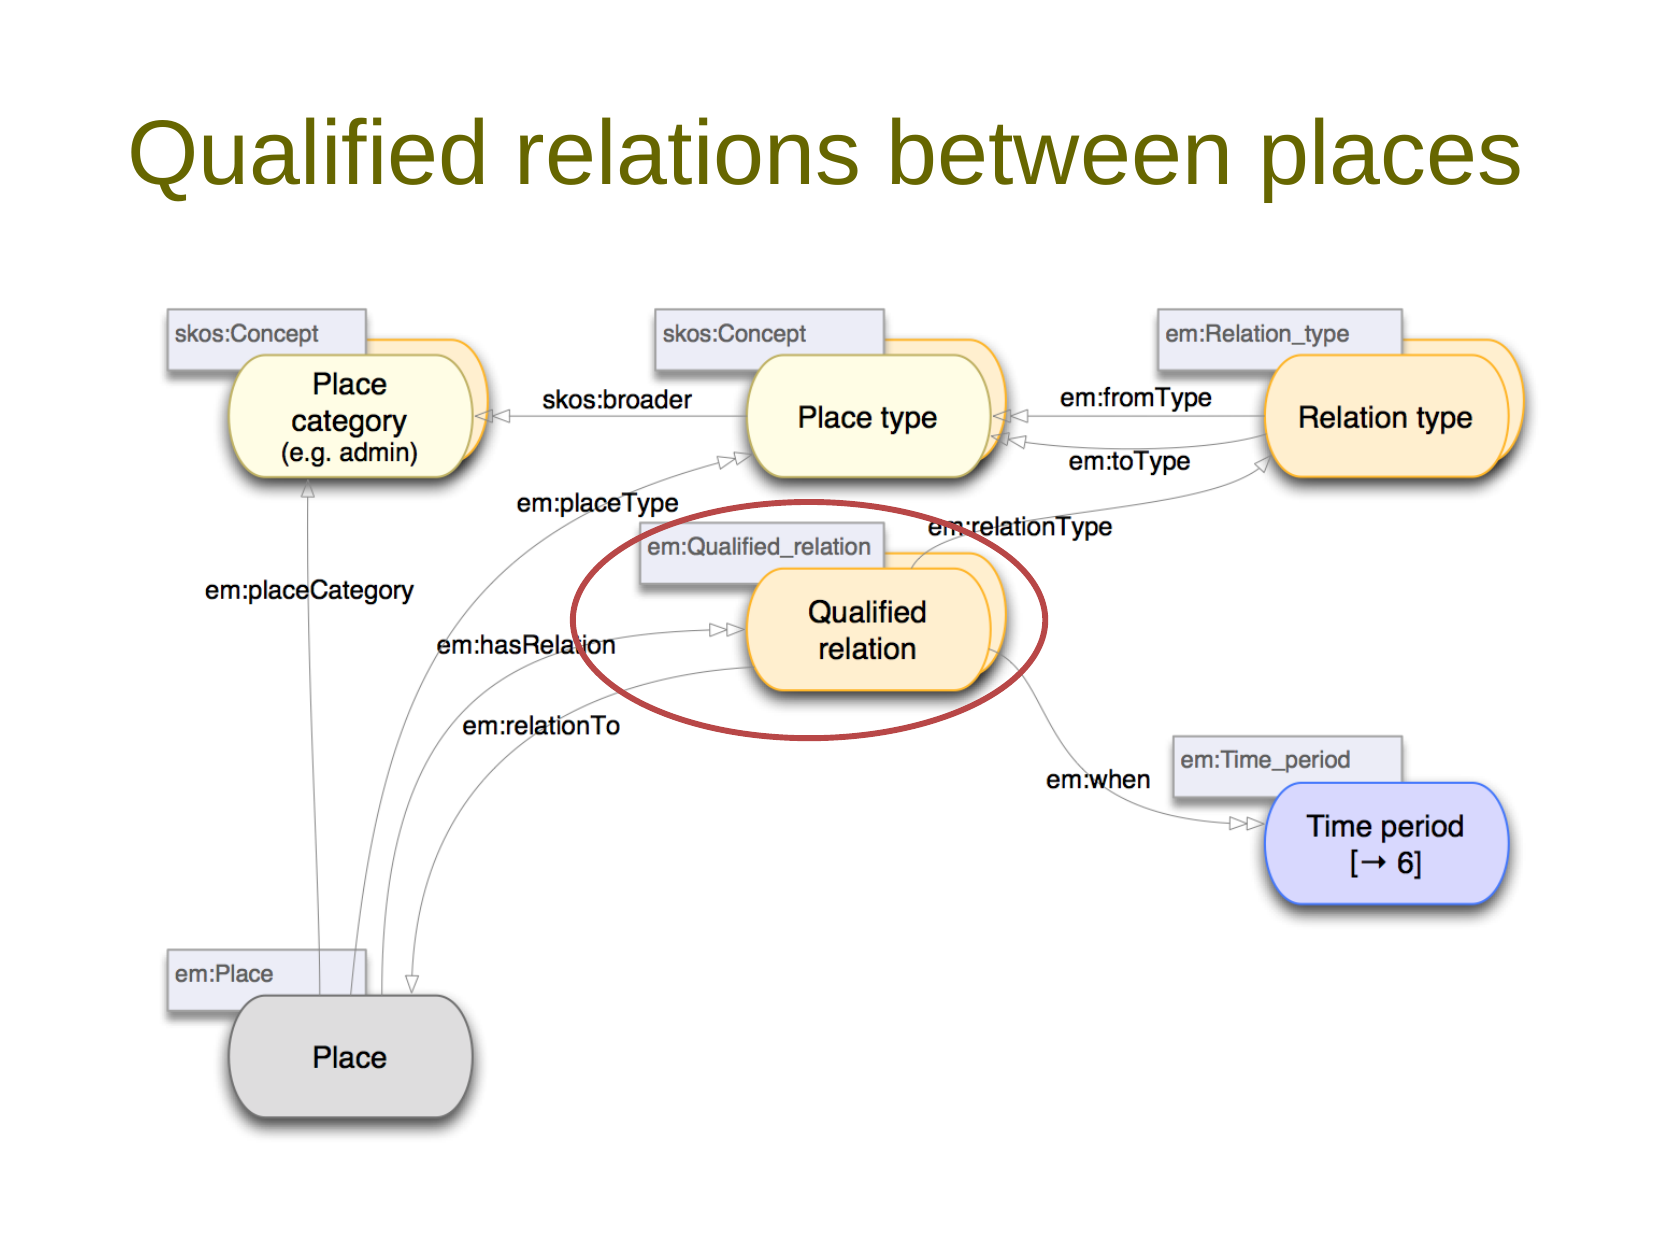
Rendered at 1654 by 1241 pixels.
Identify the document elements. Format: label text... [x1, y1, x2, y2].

title Qualified relations between places [82, 49, 1571, 257]
picture [105, 257, 1552, 1182]
